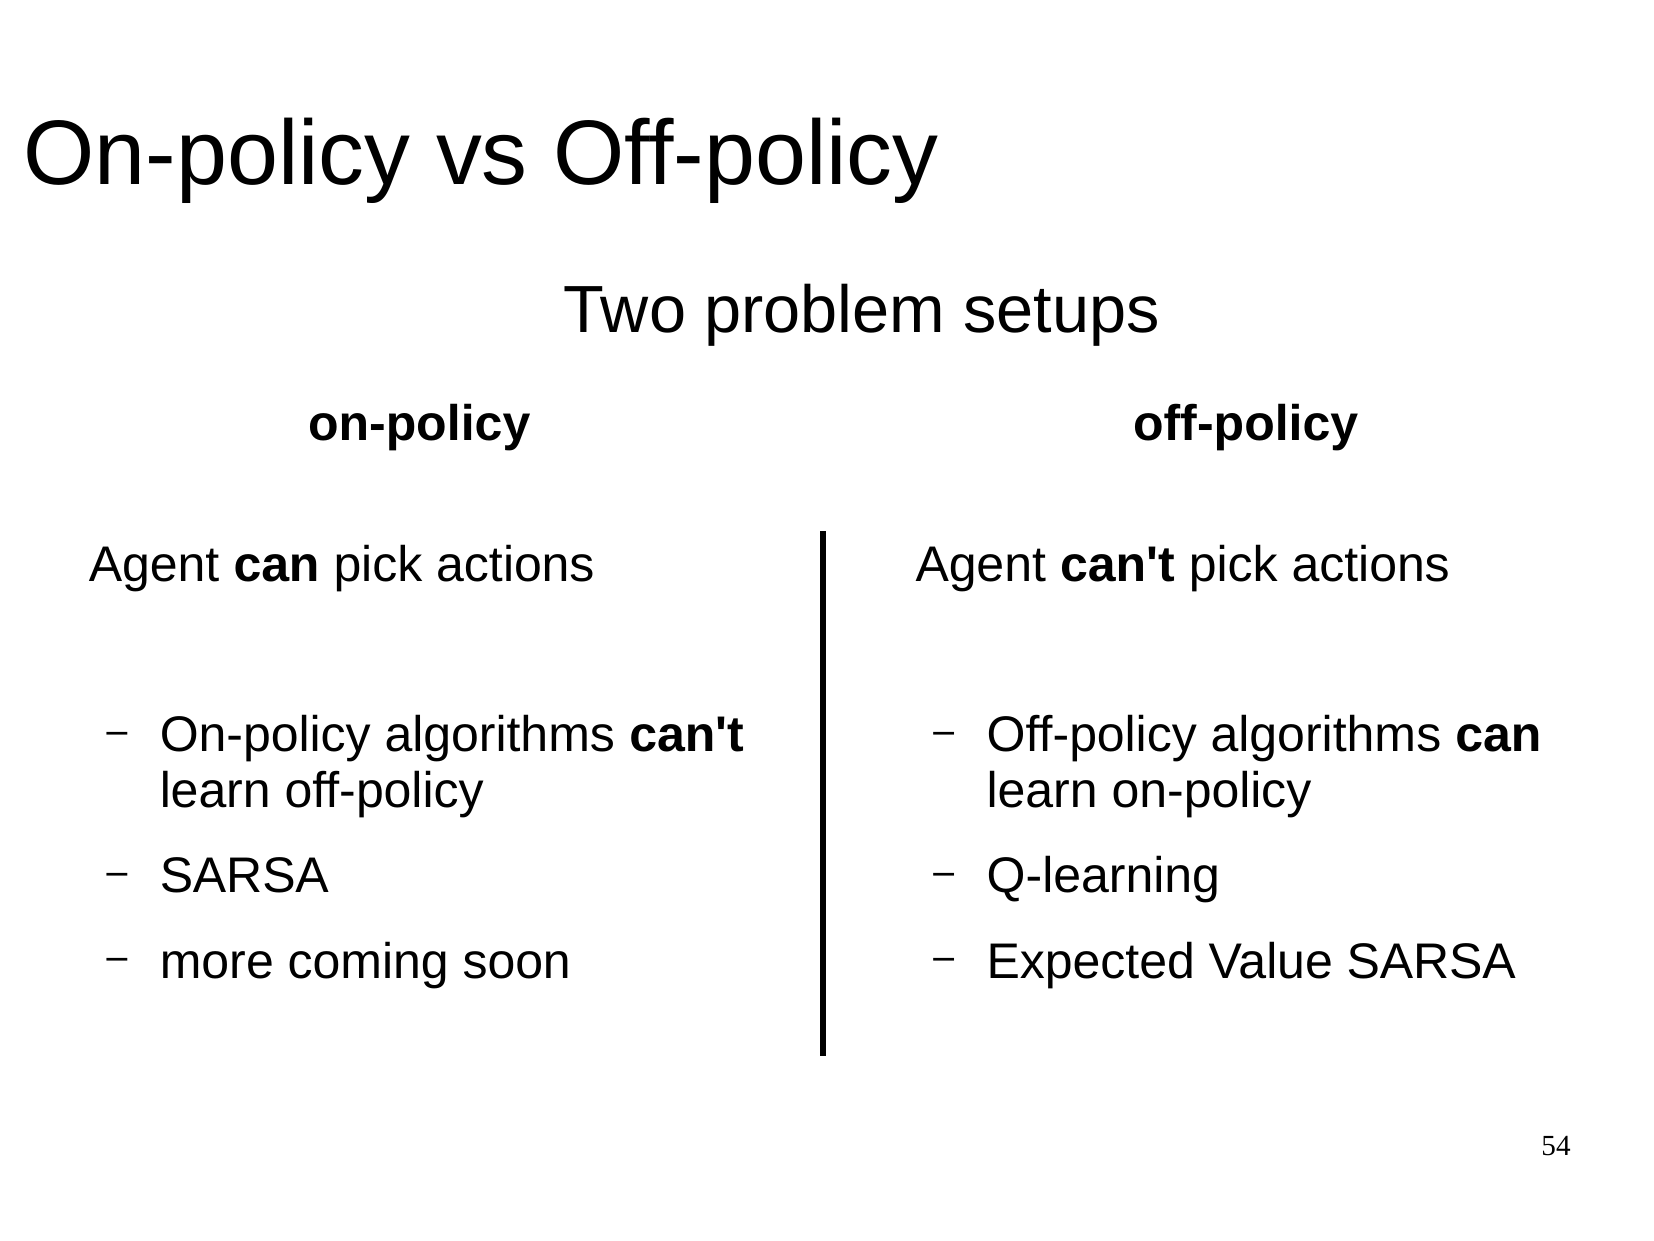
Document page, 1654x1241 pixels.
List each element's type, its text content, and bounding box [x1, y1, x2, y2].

list Two problem setups [82, 272, 1571, 384]
text_box off-policy Agent can't pick actions Off-policy algorithms can learn on-policy Q-learning Expected Value SARSA [852, 384, 1654, 1241]
title On-policy vs Off-policy [23, 49, 1512, 257]
text_box on-policy Agent can pick actions On-policy algorithms can't learn off-policy SARSA more coming soon [0, 384, 852, 1241]
